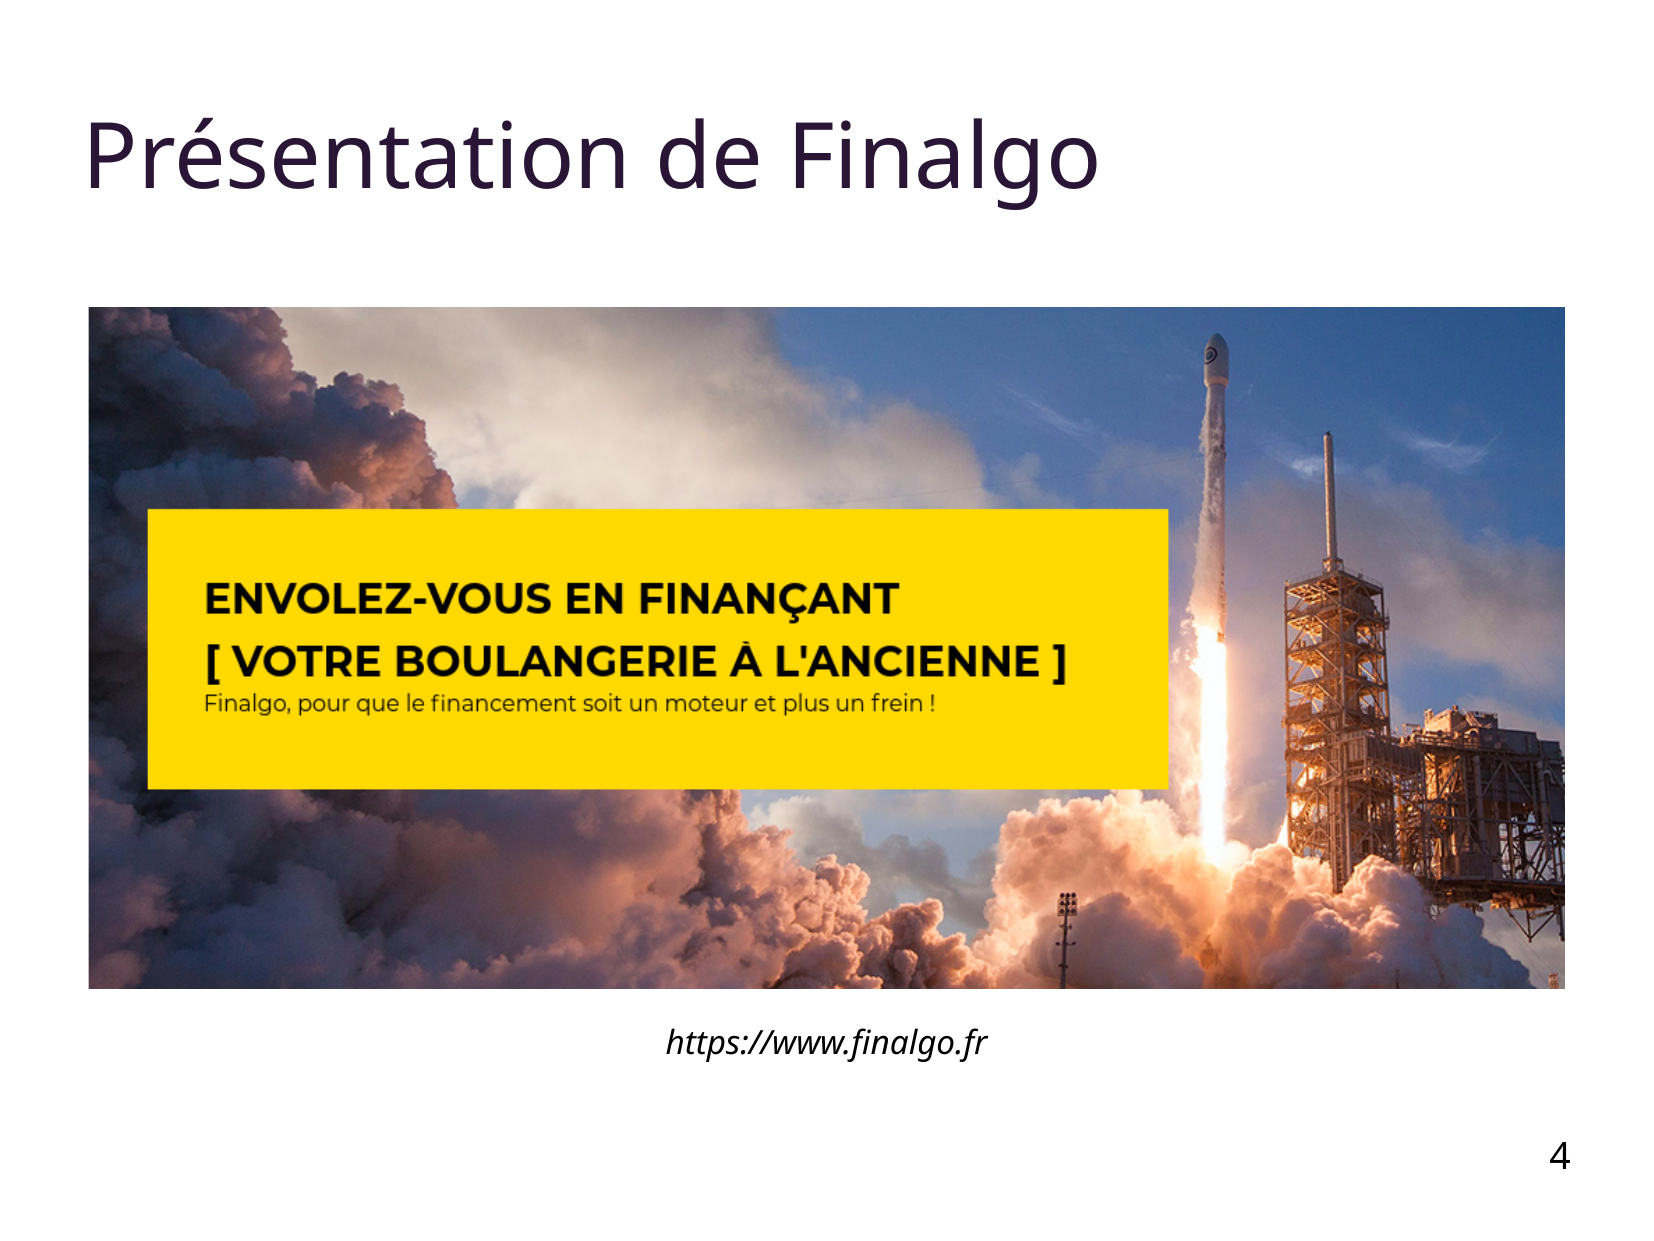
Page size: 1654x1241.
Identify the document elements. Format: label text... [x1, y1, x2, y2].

title Présentation de Finalgo [82, 49, 1571, 257]
picture [88, 307, 1565, 989]
text_box https://www.finalgo.fr [442, 1011, 1211, 1111]
